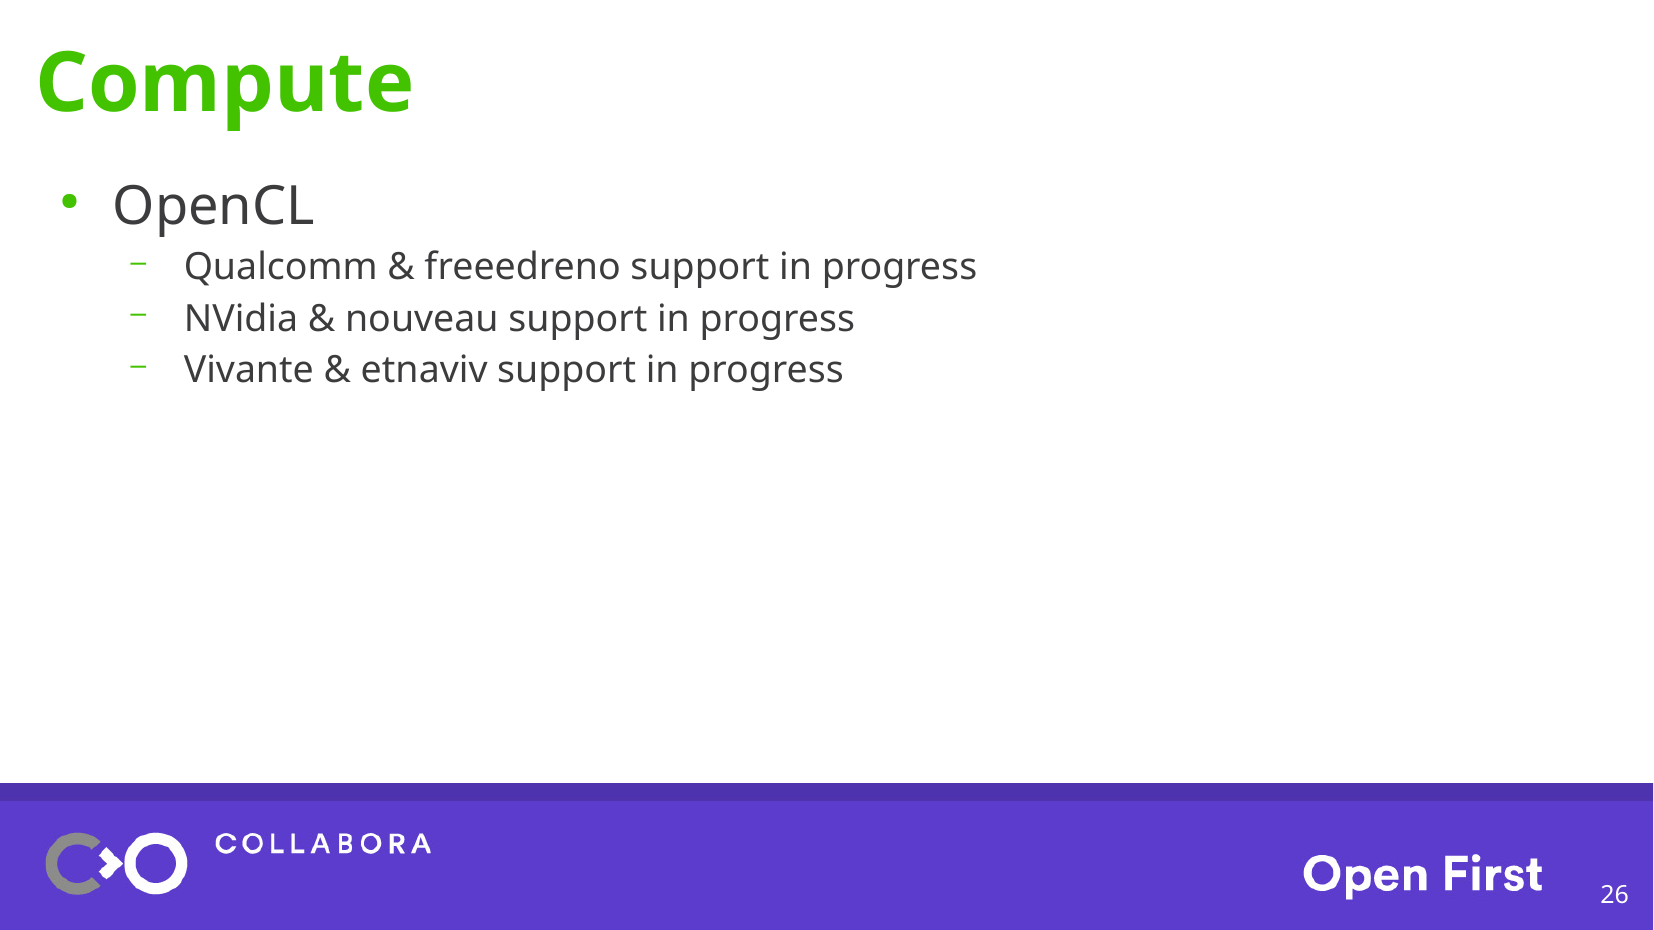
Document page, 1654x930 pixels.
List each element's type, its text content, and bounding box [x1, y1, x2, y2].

title Compute [35, 28, 1608, 192]
list OpenCL Qualcomm & freeedreno support in progress NVidia & nouveau support in progress Vivante & etnaviv support in progress [41, 160, 1614, 804]
picture [0, 0, 1654, 930]
